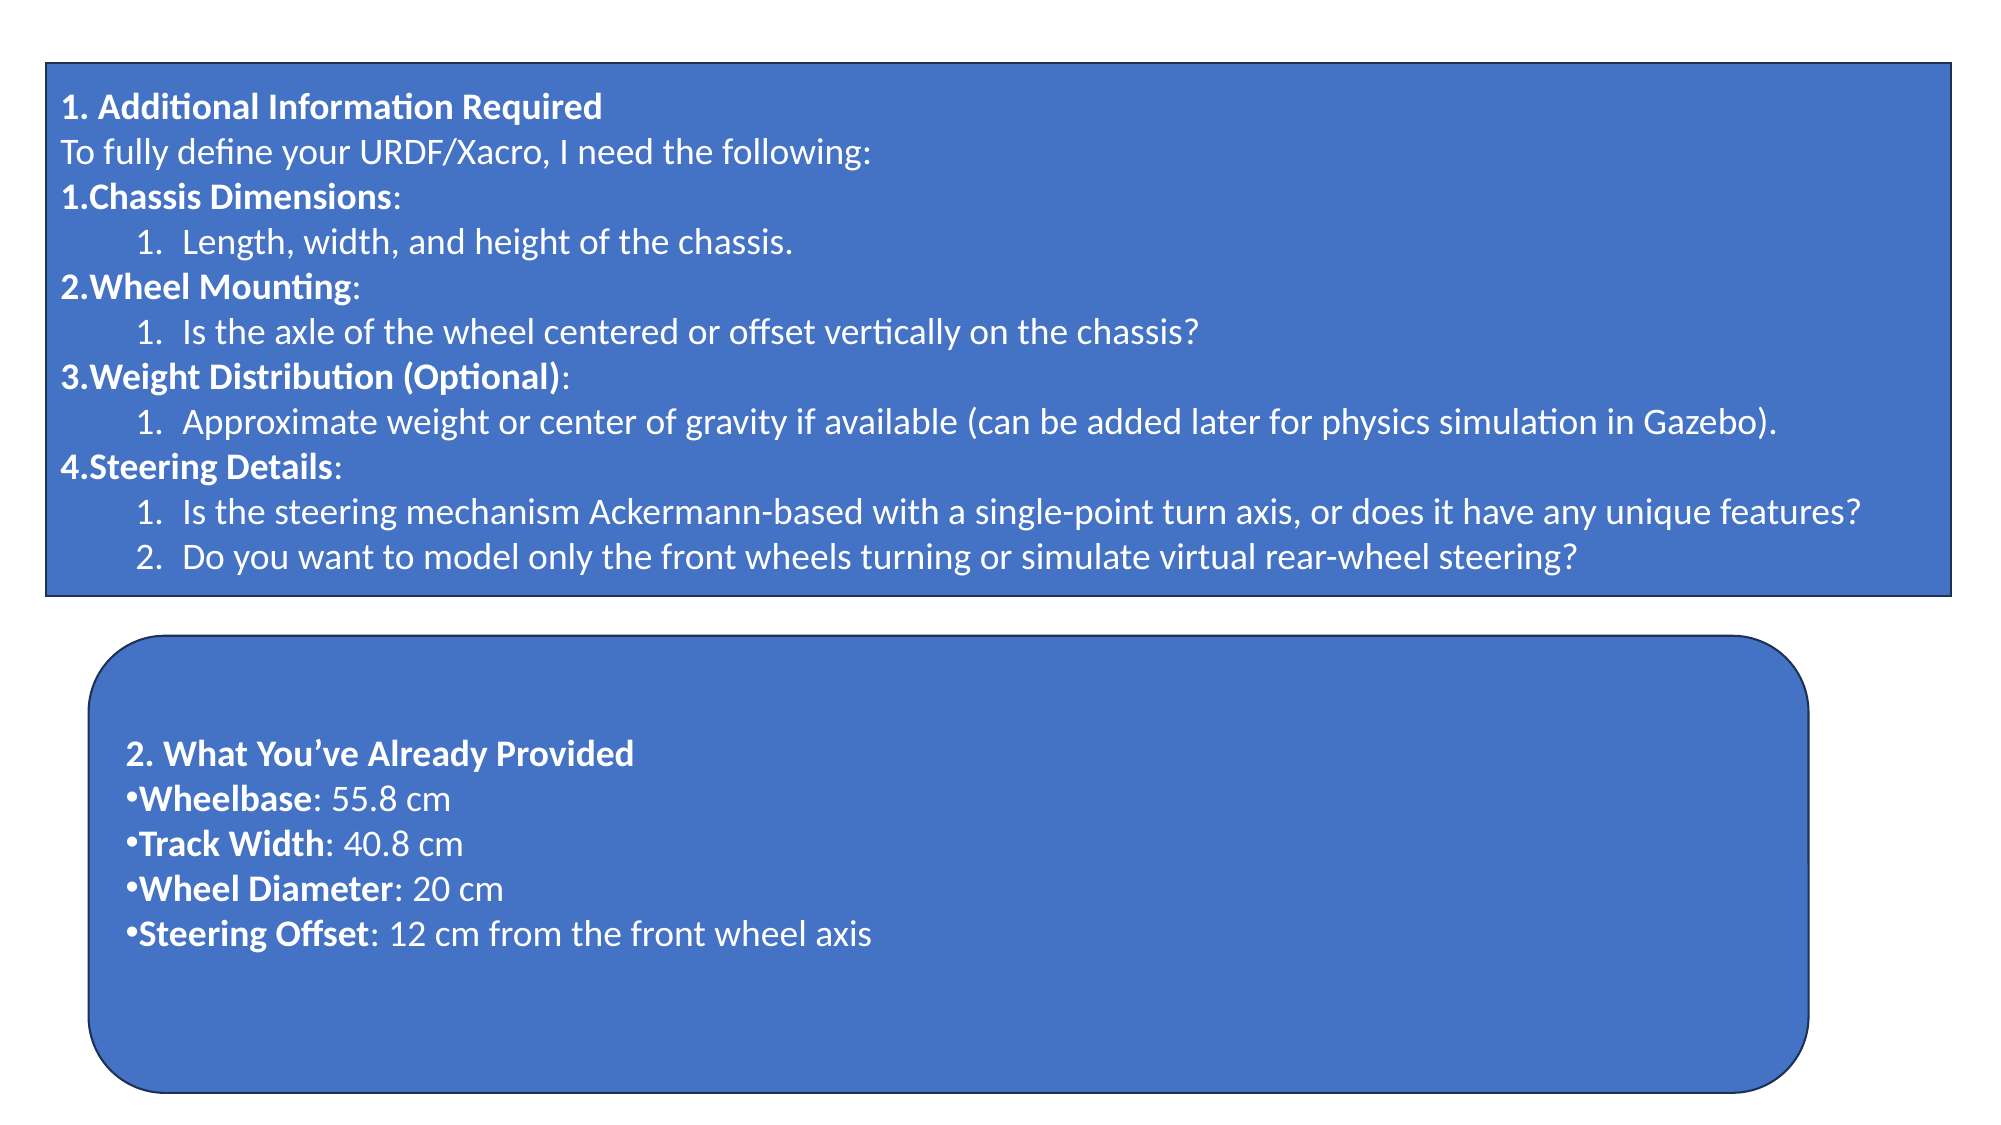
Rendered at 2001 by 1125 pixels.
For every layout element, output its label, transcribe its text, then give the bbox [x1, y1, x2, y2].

text_box 2. What You’ve Already Provided Wheelbase: 55.8 cm Track Width: 40.8 cm Wheel Diameter: 20 cm Steering Offset: 12 cm from the front wheel axis [88, 635, 1809, 1093]
text_box 1. Additional Information Required To fully define your URDF/Xacro, I need the following: Chassis Dimensions: Length, width, and height of the chassis. Wheel Mounting: Is the axle of the wheel centered or offset vertically on the chassis? Weight Distribution (Optional): Approximate weight or center of gravity if available (can be added later for physics simulation in Gazebo). Steering Details: Is the steering mechanism Ackermann-based with a single-point turn axis, or does it have any unique features? Do you want to model only the front wheels turning or simulate virtual rear-wheel steering? [45, 62, 1952, 596]
